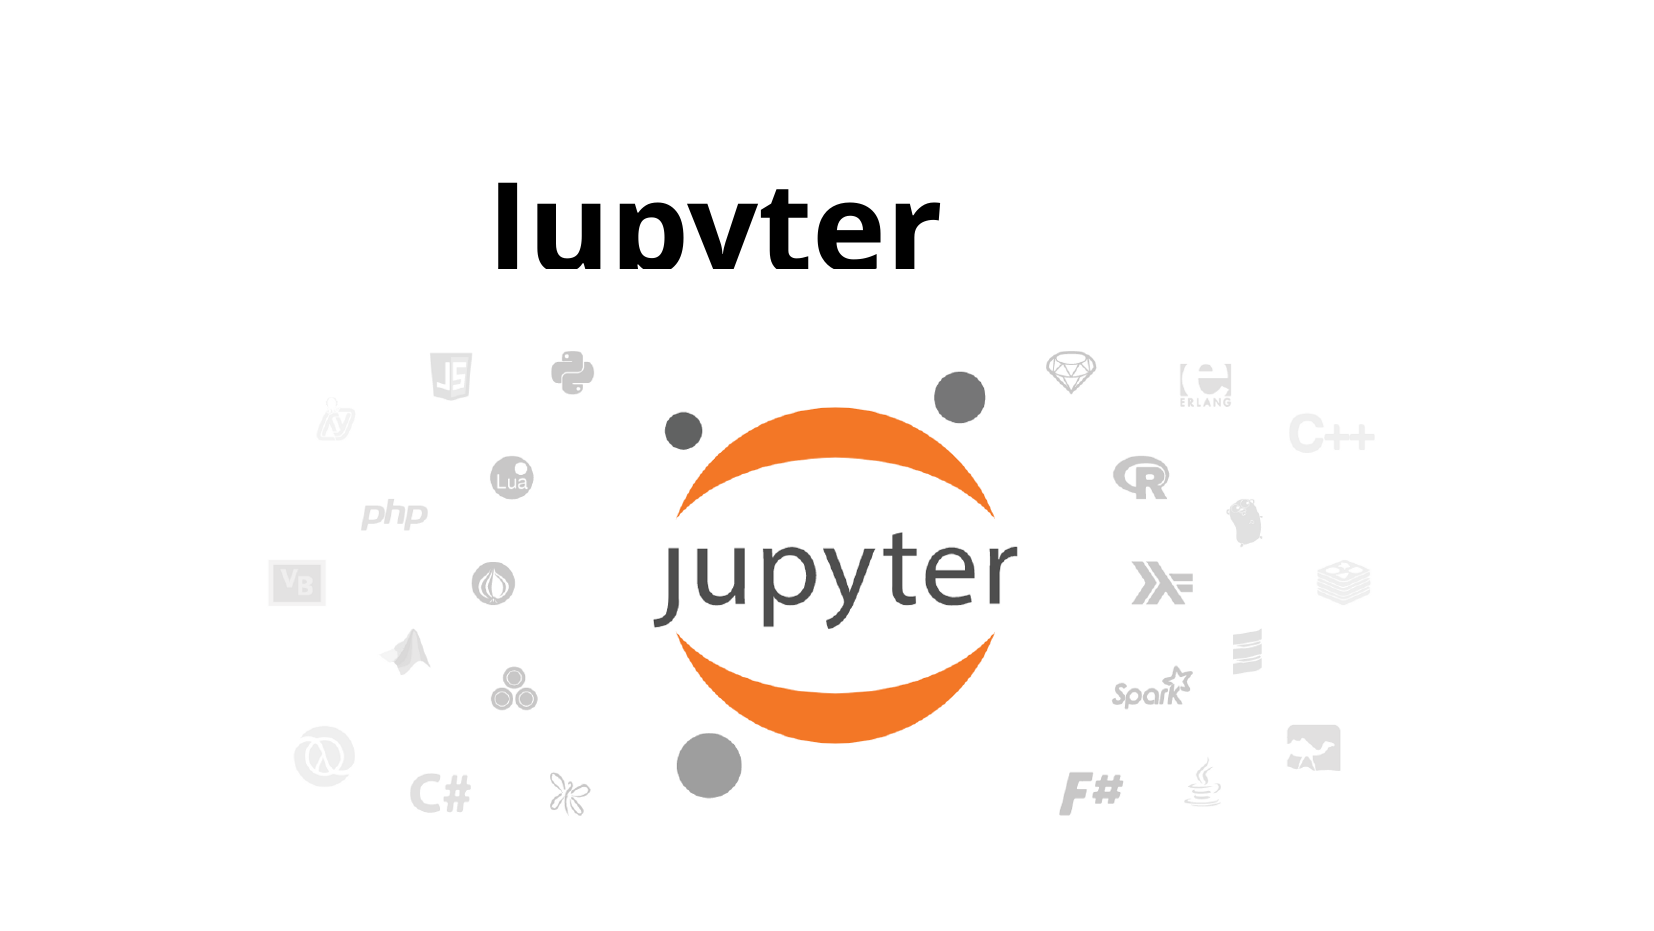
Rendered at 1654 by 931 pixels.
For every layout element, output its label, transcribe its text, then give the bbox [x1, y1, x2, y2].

picture [214, 269, 1440, 879]
text_box Jupyter Lab [472, 131, 1182, 269]
